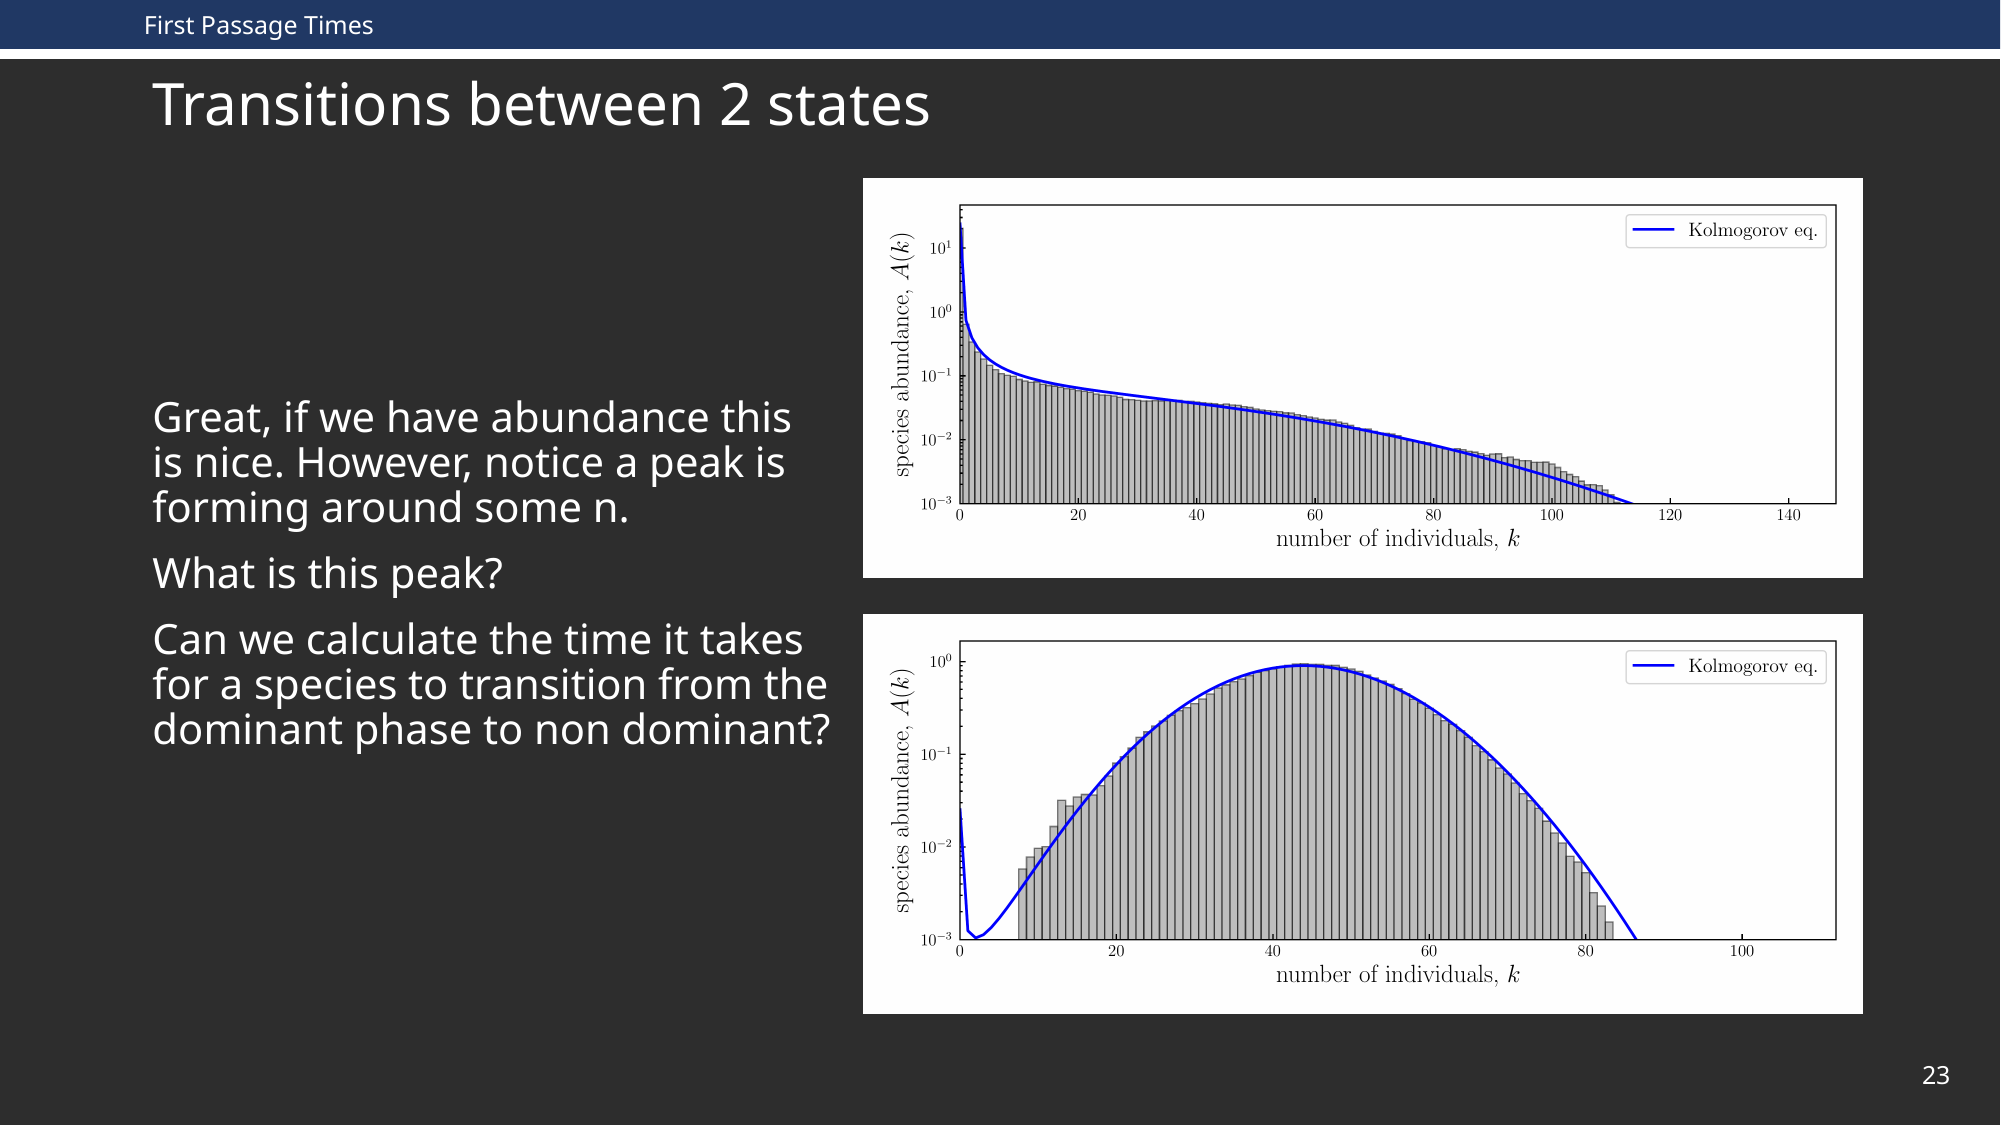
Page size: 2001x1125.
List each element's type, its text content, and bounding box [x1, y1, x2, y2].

title Transitions between 2 states [137, 59, 1863, 169]
slide_number <number> [1515, 1046, 1966, 1107]
list Great, if we have abundance this is nice. However, notice a peak is forming around some n. What is this peak? Can we calculate the time it takes for a species to transition from the dominant phase to non dominant? [137, 188, 848, 1028]
picture [863, 614, 1863, 1014]
footer First Passage Times [0, 0, 519, 51]
picture [863, 178, 1863, 578]
